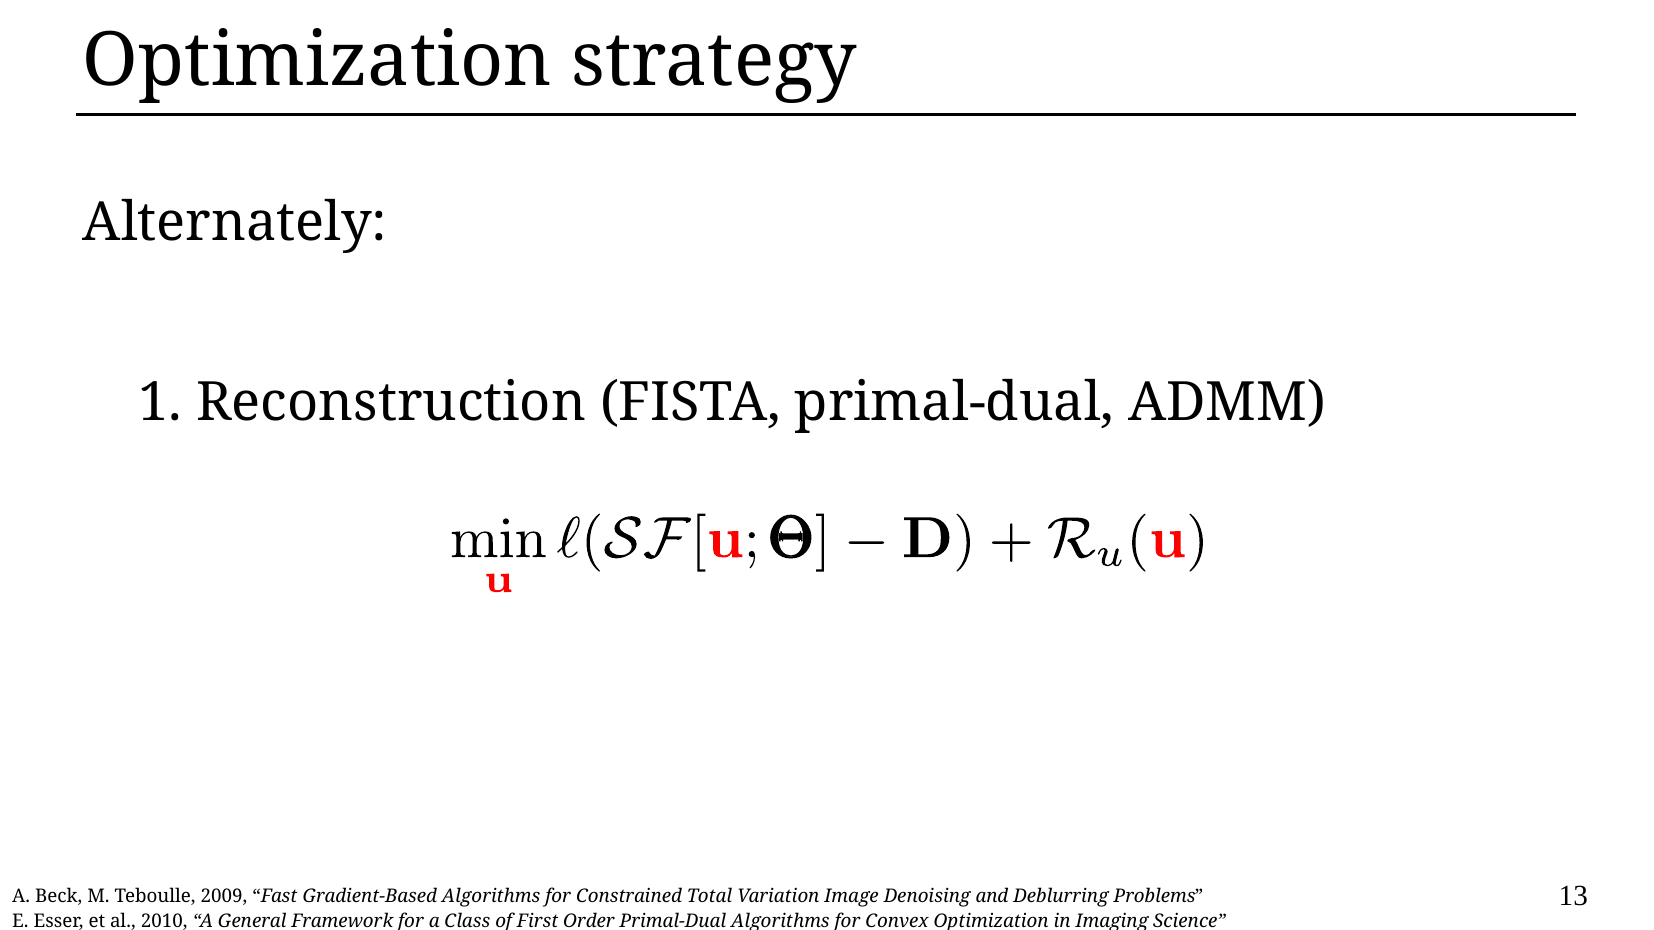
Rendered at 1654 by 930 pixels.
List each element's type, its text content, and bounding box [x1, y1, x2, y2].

list Alternately: 1. Reconstruction (FISTA, primal-dual, ADMM) [82, 182, 1571, 813]
picture [450, 513, 1203, 593]
text_box A. Beck, M. Teboulle, 2009, “Fast Gradient-Based Algorithms for Constrained Total Variation Image Denoising and Deblurring Problems” E. Esser, et al., 2010, “A General Framework for a Class of First Order Primal-Dual Algorithms for Convex Optimization in Imaging Science” [0, 874, 1528, 930]
title Optimization strategy [82, 7, 1571, 105]
